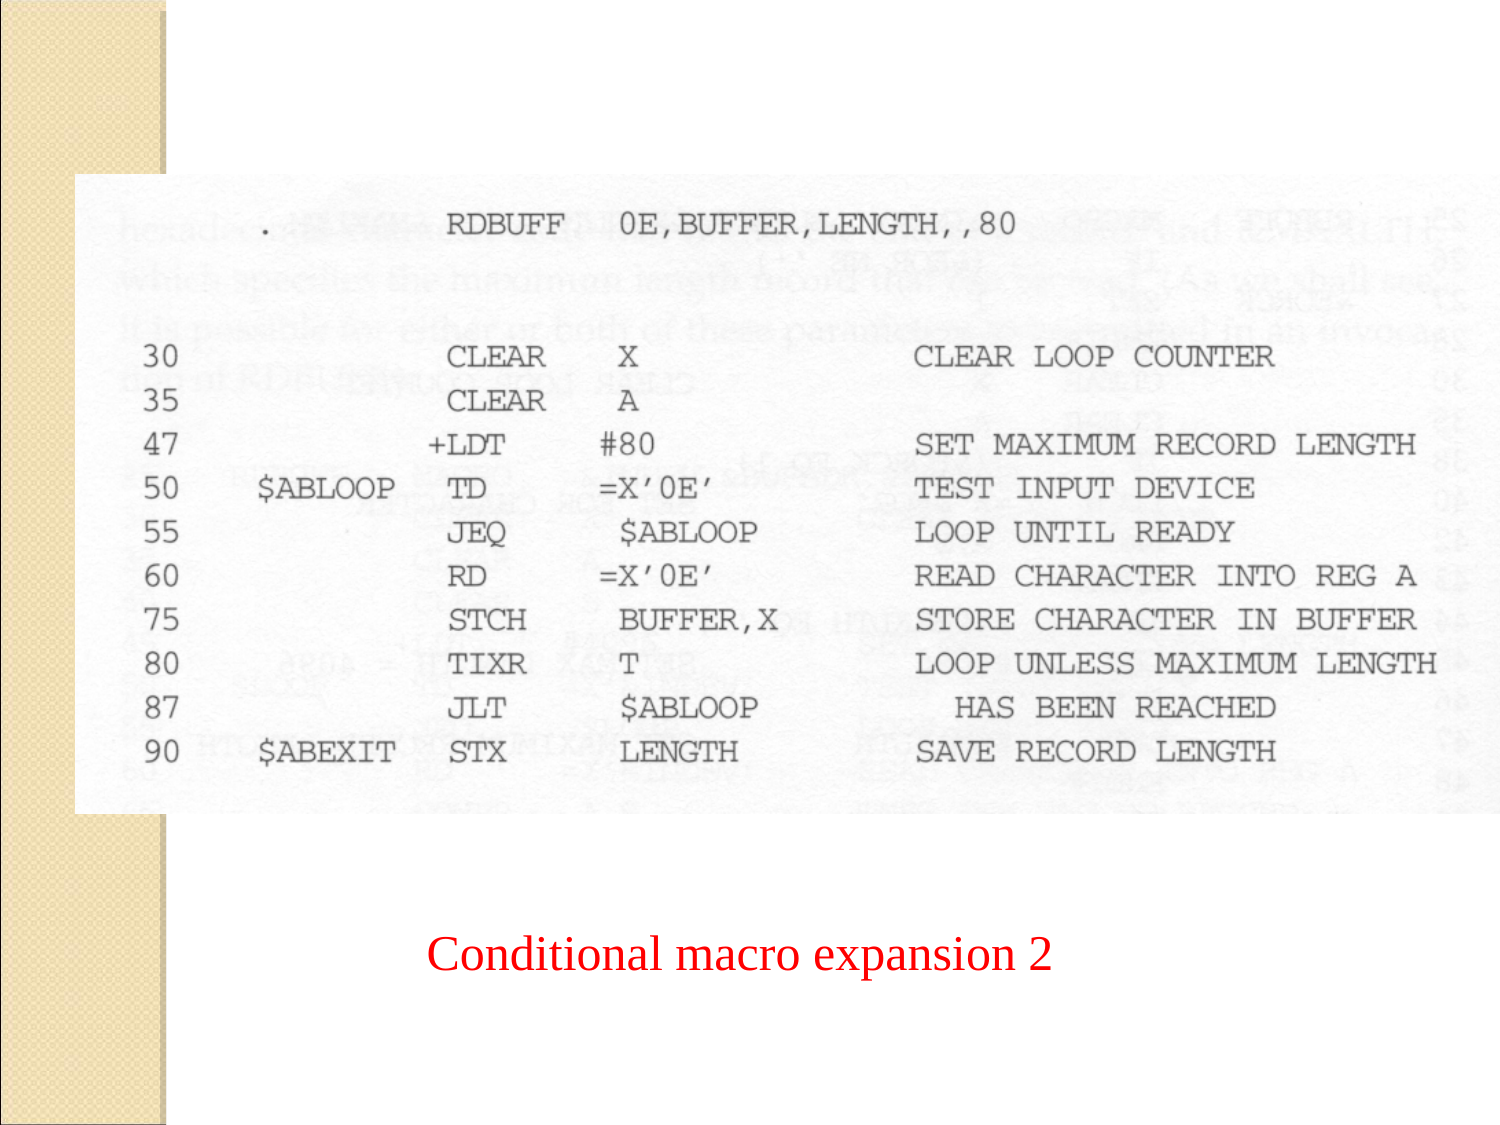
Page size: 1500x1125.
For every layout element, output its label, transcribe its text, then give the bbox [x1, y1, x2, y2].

text_box Conditional macro expansion 2 [411, 912, 1069, 988]
picture [0, 0, 1500, 1125]
